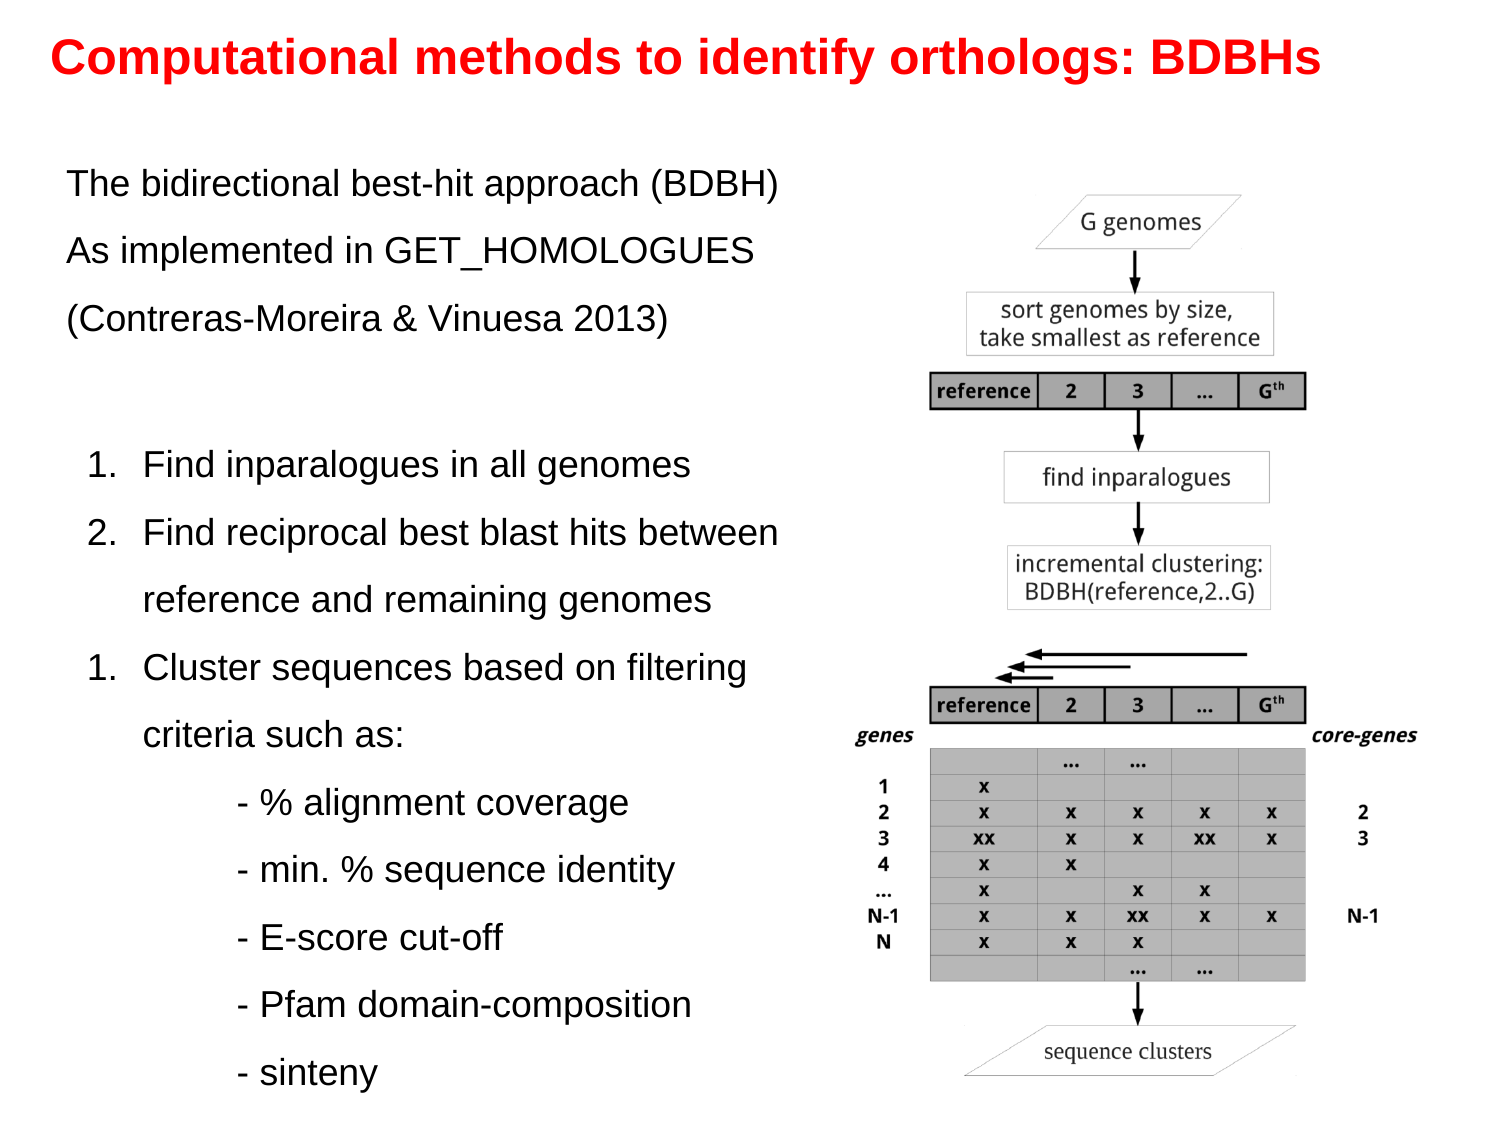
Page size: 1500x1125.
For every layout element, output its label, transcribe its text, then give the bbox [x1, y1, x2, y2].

picture [843, 187, 1454, 1108]
text_box Computational methods to identify orthologs: BDBHs [35, 17, 1338, 93]
text_box Find inparalogues in all genomes Find reciprocal best blast hits between reference and remaining genomes Cluster sequences based on filtering criteria such as: - % alignment coverage - min. % sequence identity - E-score cut-off - Pfam domain-composition - sinteny [71, 410, 840, 1101]
text_box The bidirectional best-hit approach (BDBH) As implemented in GET_HOMOLOGUES (Contreras-Moreira & Vinuesa 2013) [51, 128, 795, 347]
